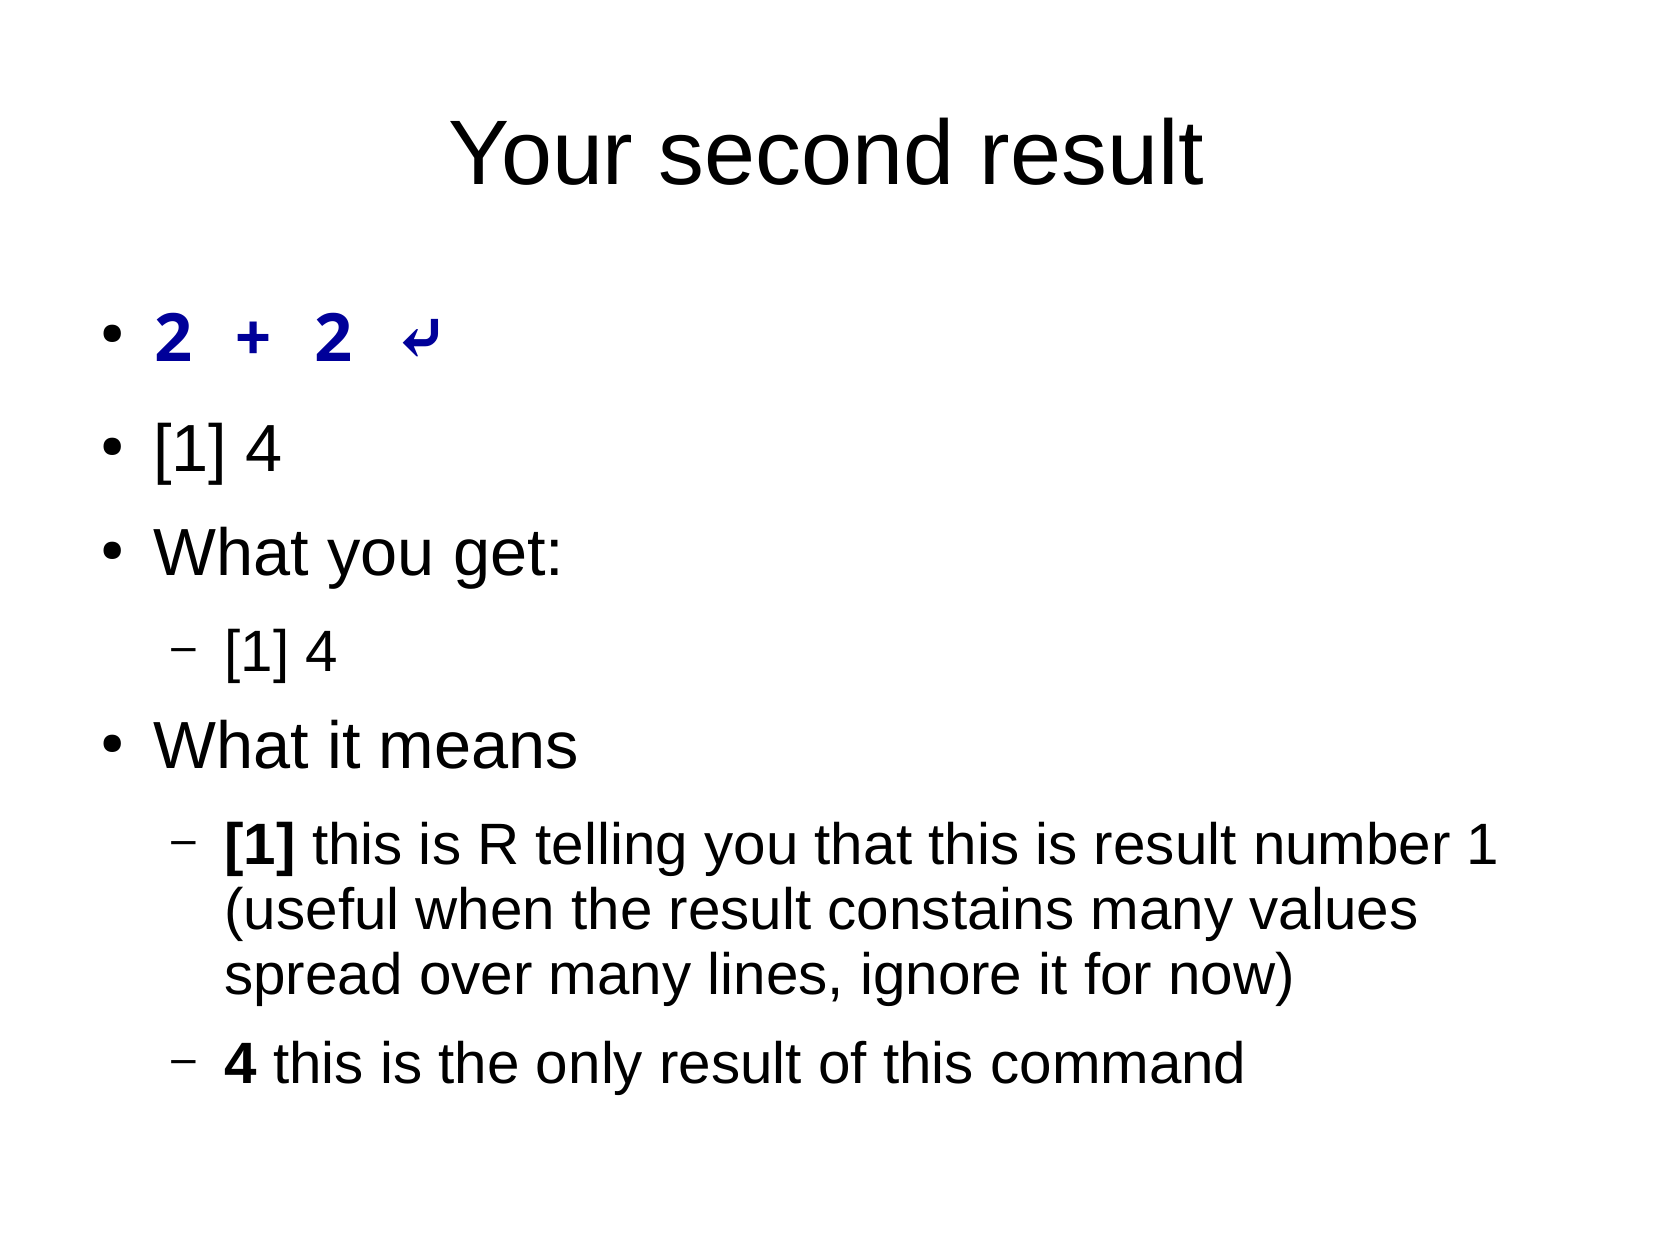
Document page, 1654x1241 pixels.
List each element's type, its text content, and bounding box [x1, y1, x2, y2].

title Your second result [82, 49, 1571, 257]
list 2 + 2 ⤶ [1] 4 What you get: [1] 4 What it means [1] this is R telling you that this is result number 1 (useful when the result constains many values spread over many lines, ignore it for now) 4 this is the only result of this command [82, 290, 1571, 1170]
